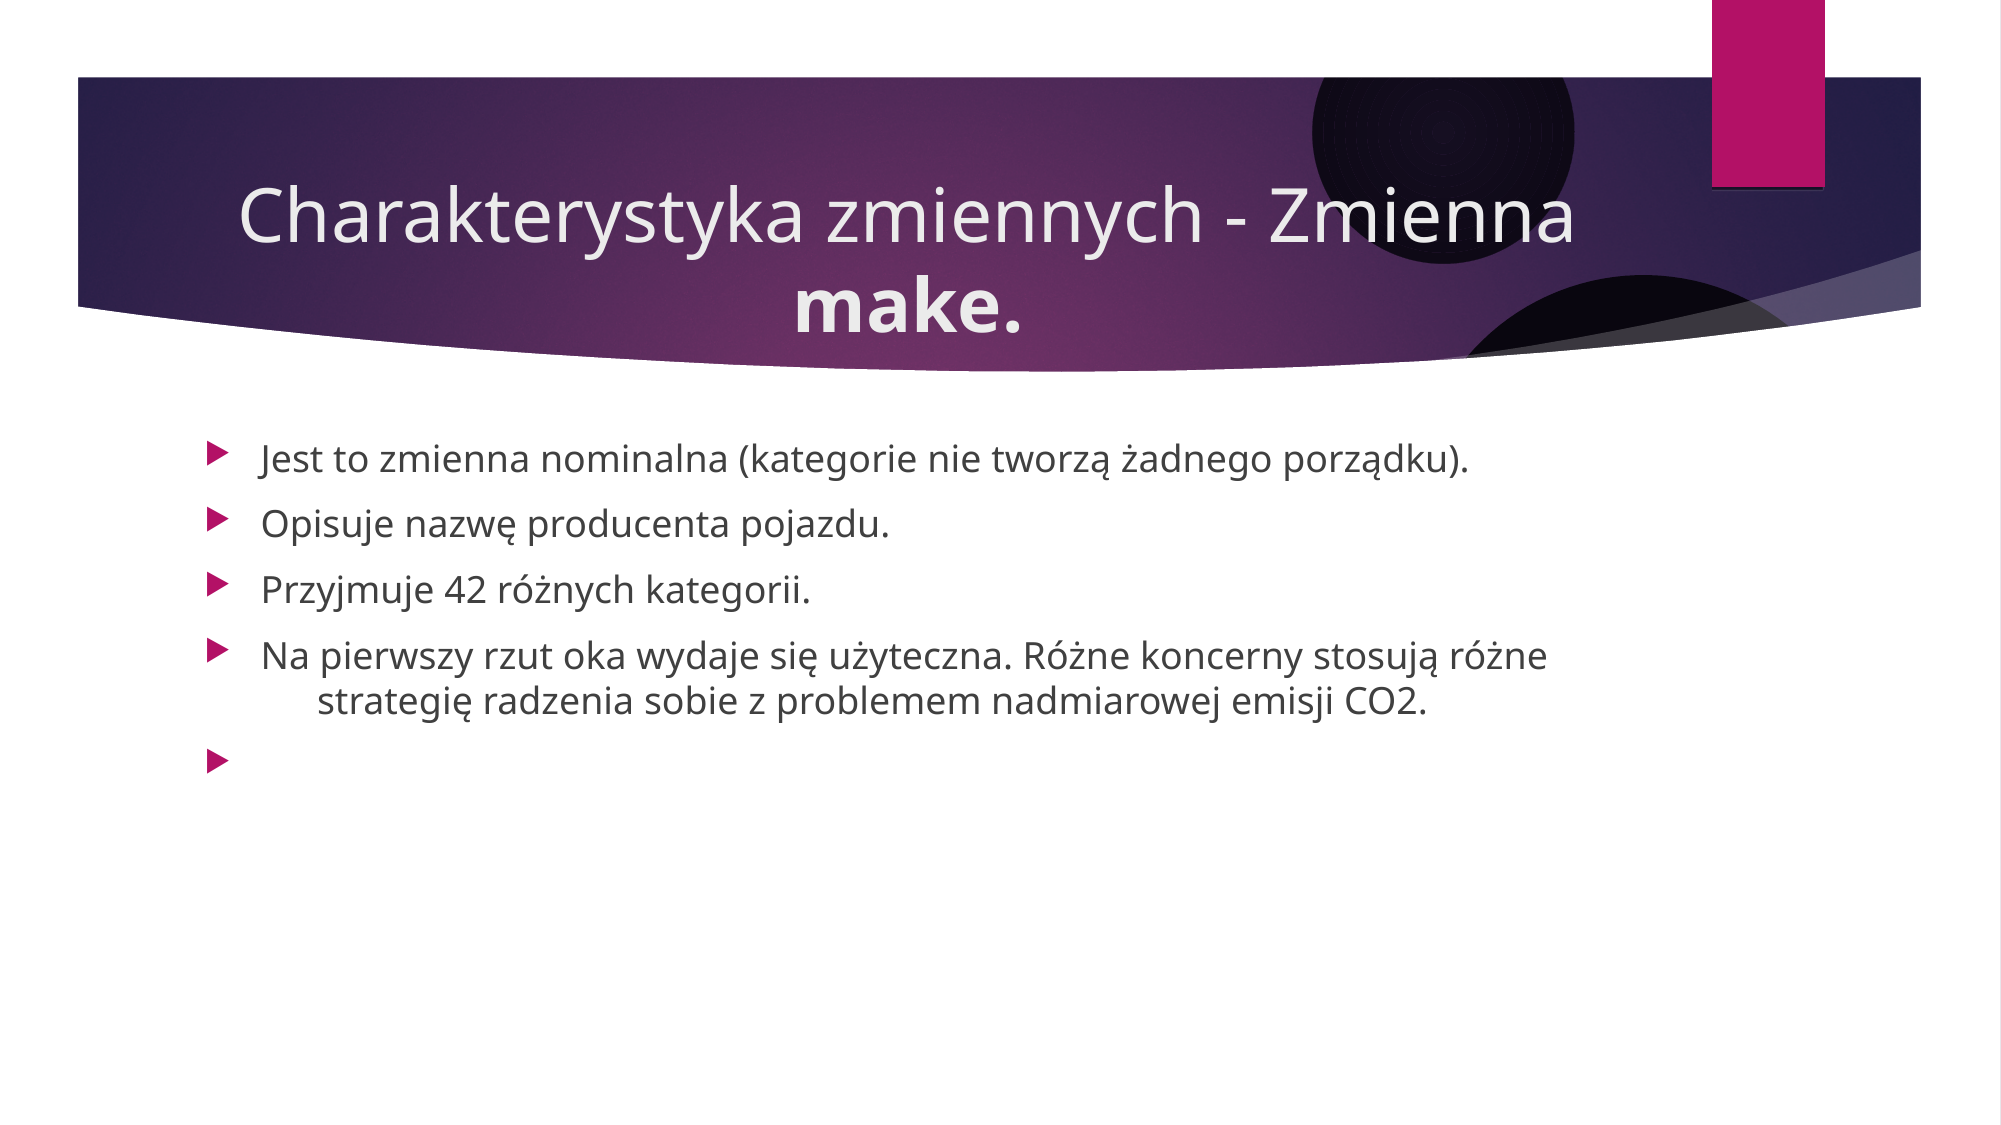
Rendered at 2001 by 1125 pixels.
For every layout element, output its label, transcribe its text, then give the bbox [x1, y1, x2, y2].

list Jest to zmienna nominalna (kategorie nie tworzą żadnego porządku). Opisuje nazwę producenta pojazdu. Przyjmuje 42 różnych kategorii. Na pierwszy rzut oka wydaje się użyteczna. Różne koncerny stosują różne strategię radzenia sobie z problemem nadmiarowej emisji CO2. [189, 427, 1638, 988]
title Charakterystyka zmiennych - Zmienna make. [189, 159, 1627, 276]
